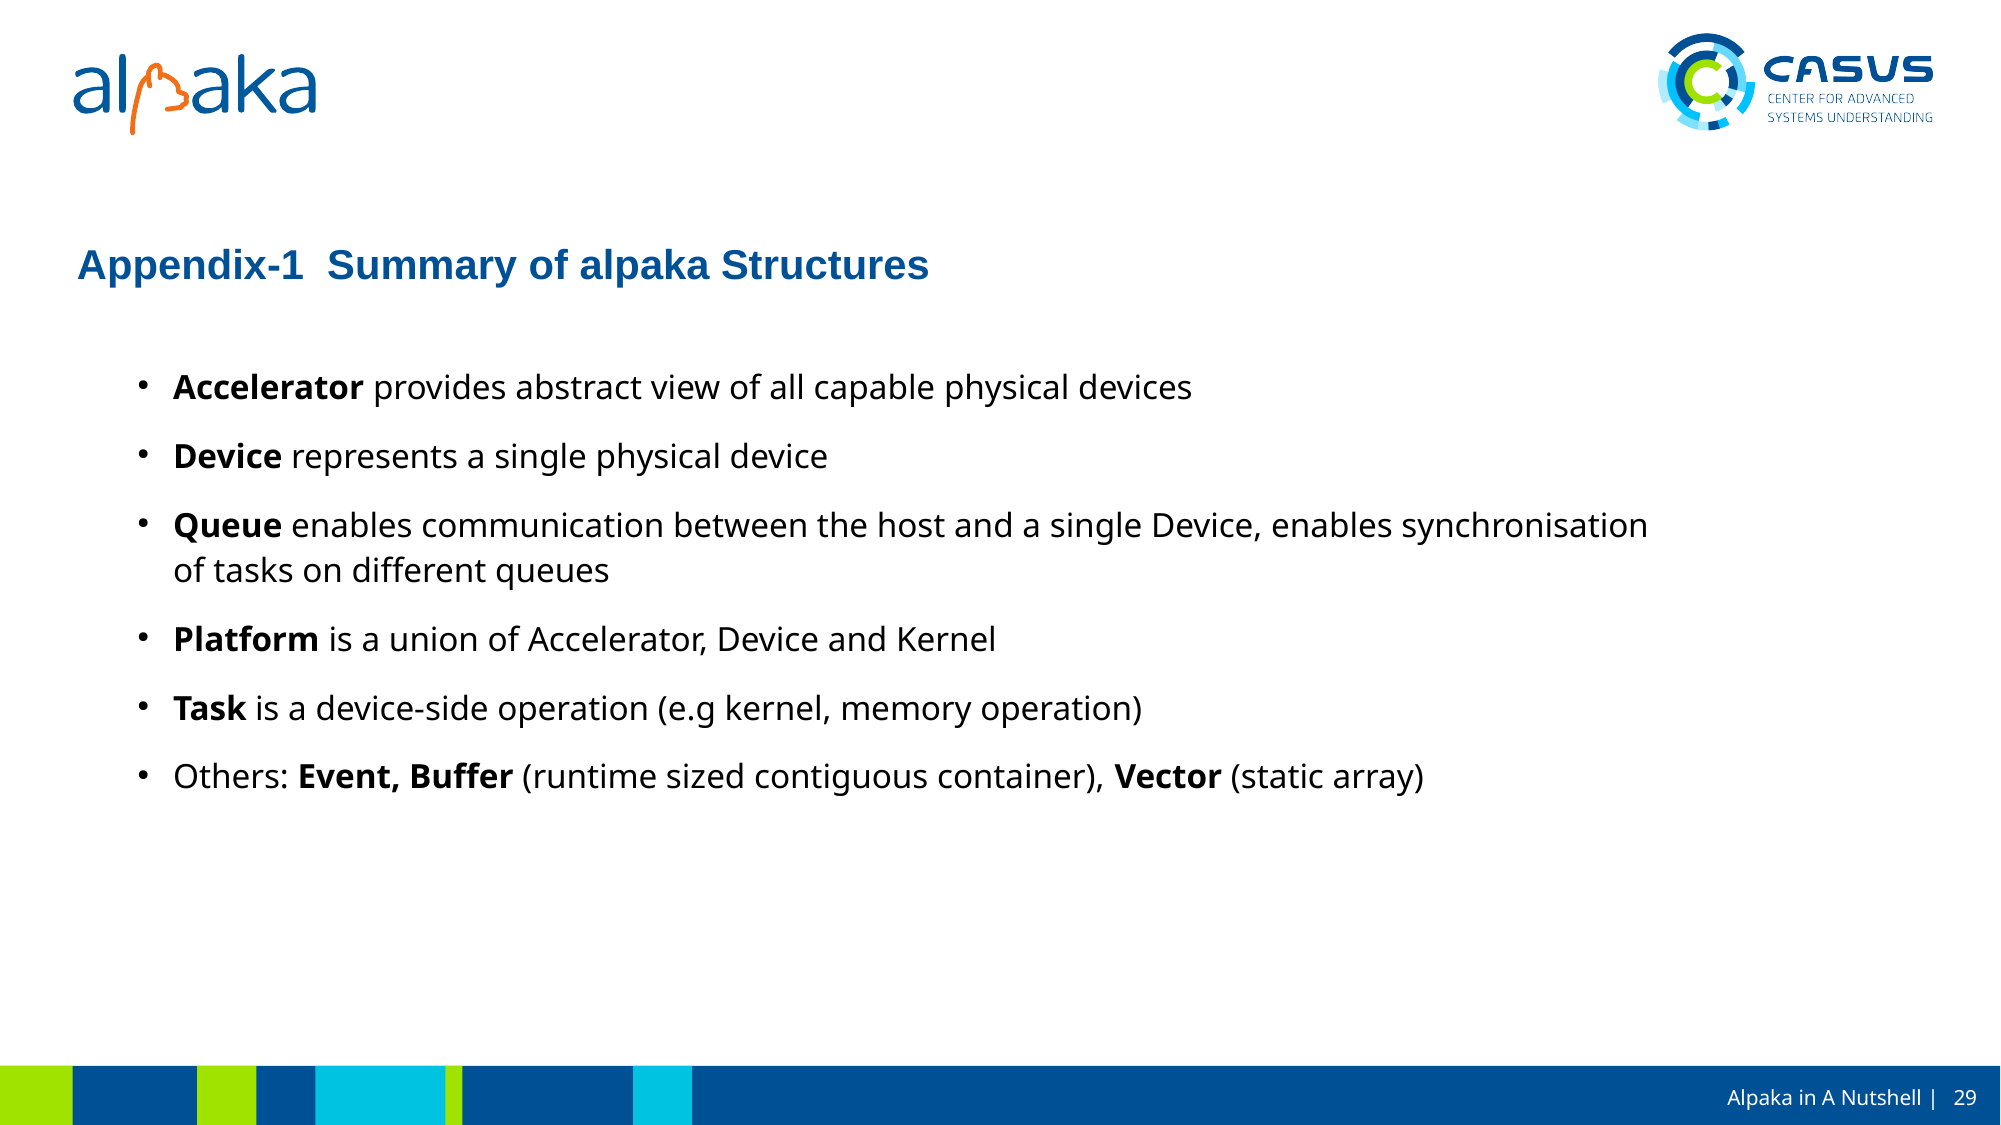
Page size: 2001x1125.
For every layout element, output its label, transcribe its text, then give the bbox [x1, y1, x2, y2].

text_box Appendix-1 Summary of alpaka Structures [62, 234, 1146, 331]
picture [1658, 33, 1933, 131]
picture [72, 53, 317, 136]
list Accelerator provides abstract view of all capable physical devices Device represents a single physical device Queue enables communication between the host and a single Device, enables synchronisation of tasks on different queues Platform is a union of Accelerator, Device and Kernel Task is a device-side operation (e.g kernel, memory operation) Others: Event, Buffer (runtime sized contiguous container), Vector (static array) [137, 363, 1685, 1026]
